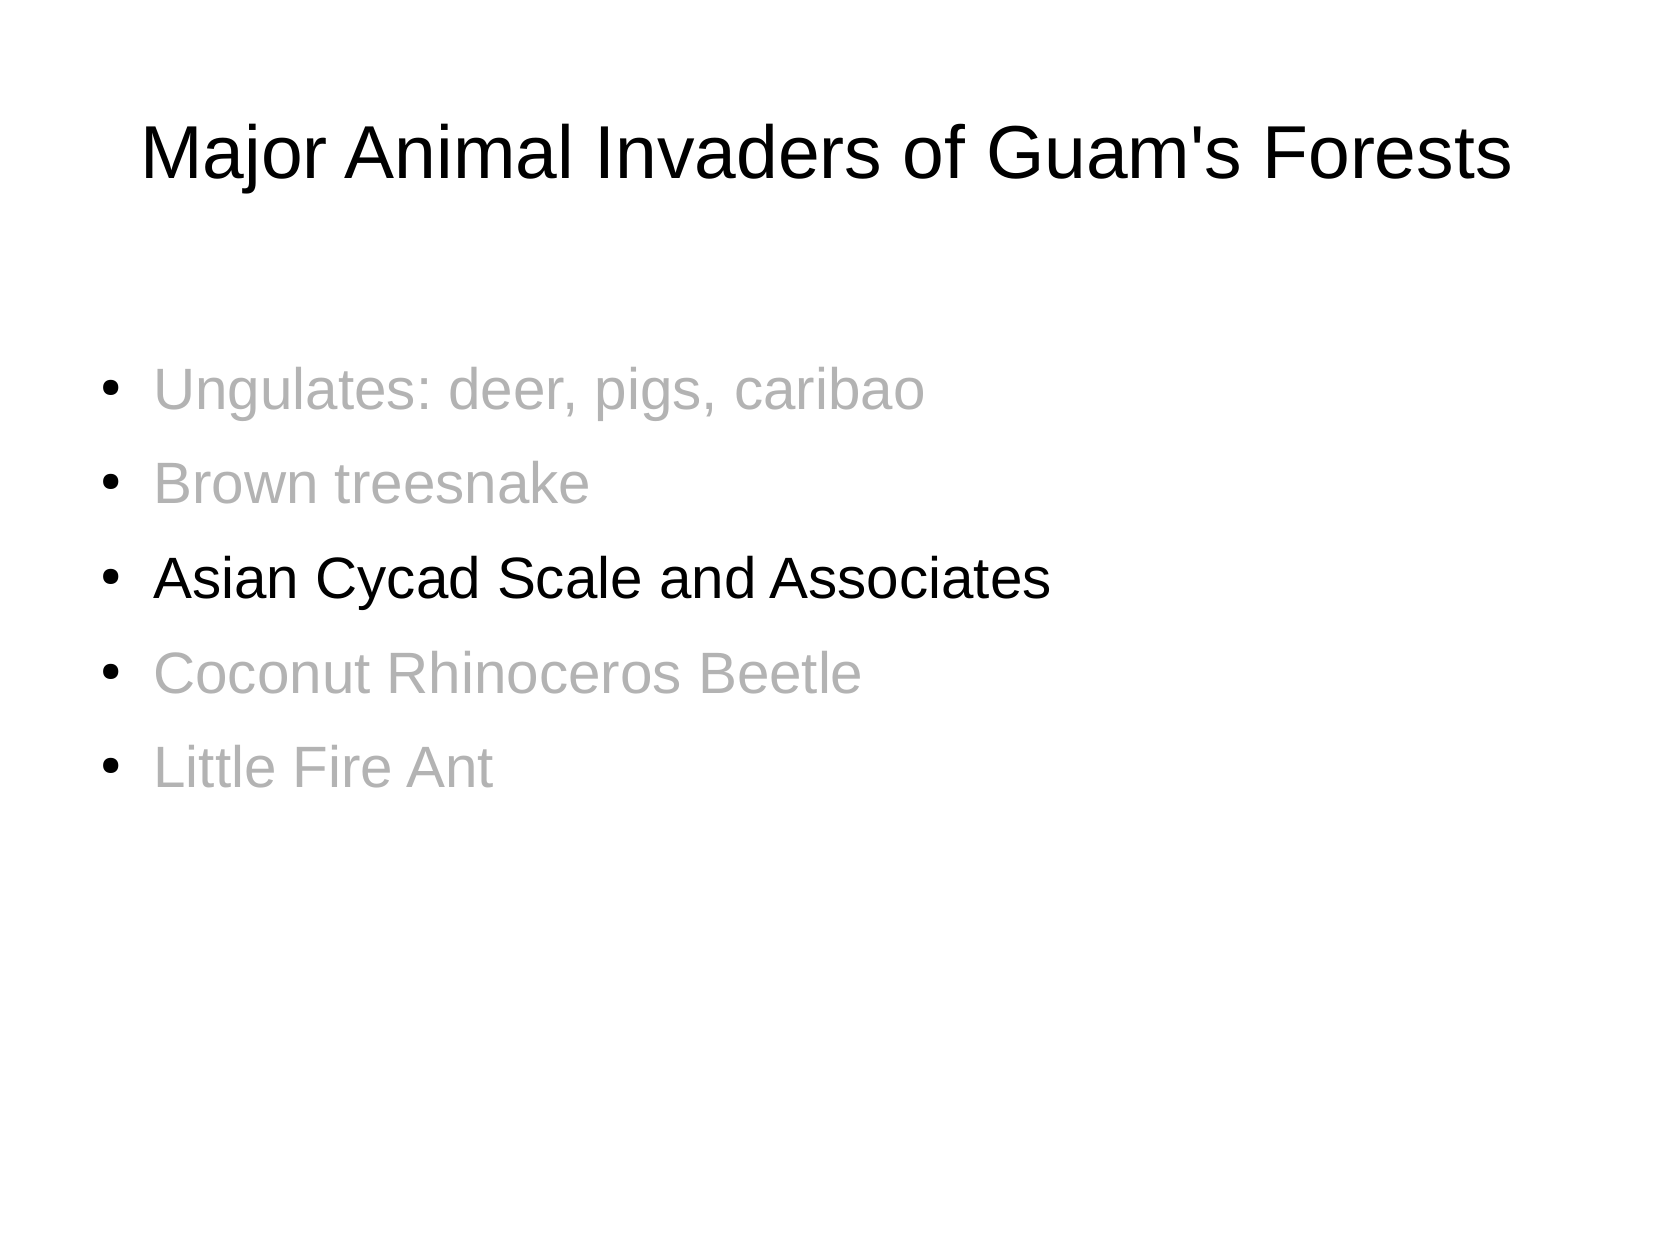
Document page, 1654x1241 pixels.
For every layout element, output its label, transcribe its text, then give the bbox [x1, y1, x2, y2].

list Ungulates: deer, pigs, caribao Brown treesnake Asian Cycad Scale and Associates Coconut Rhinoceros Beetle Little Fire Ant [82, 290, 1571, 1094]
title Major Animal Invaders of Guam's Forests [82, 49, 1571, 257]
